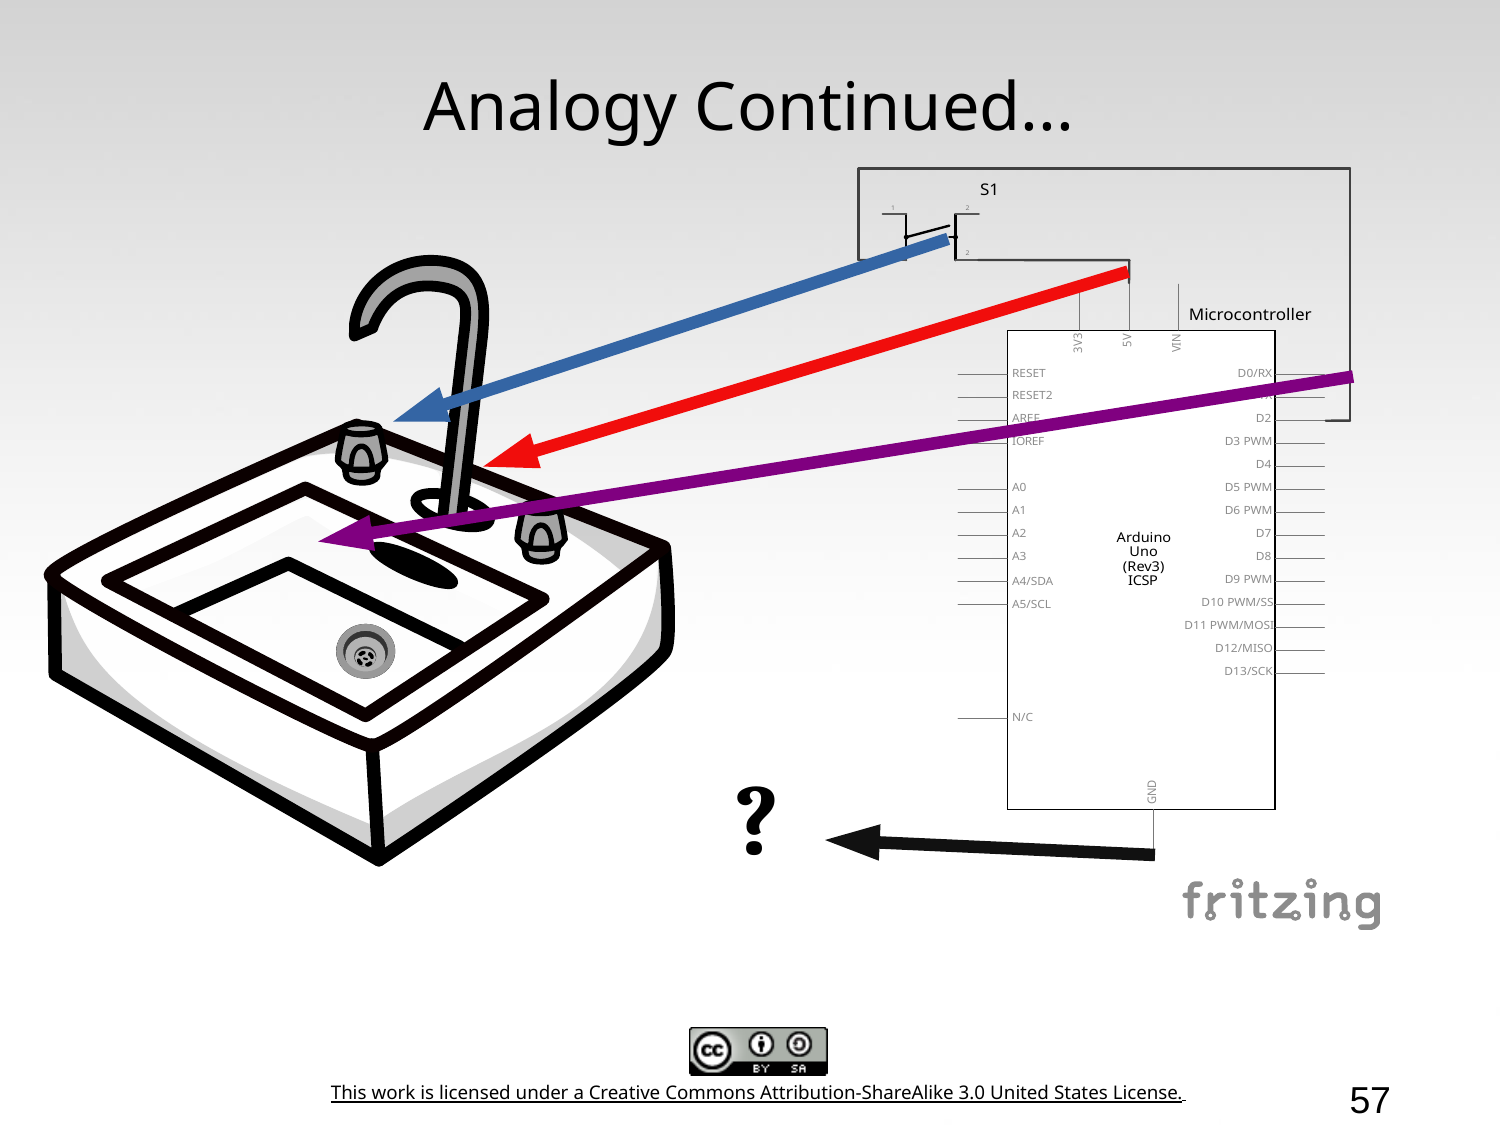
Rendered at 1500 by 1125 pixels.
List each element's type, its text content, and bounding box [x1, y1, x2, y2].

title Analogy Continued... [112, 49, 1388, 238]
picture [0, 0, 1500, 1125]
text_box ? [720, 756, 796, 931]
